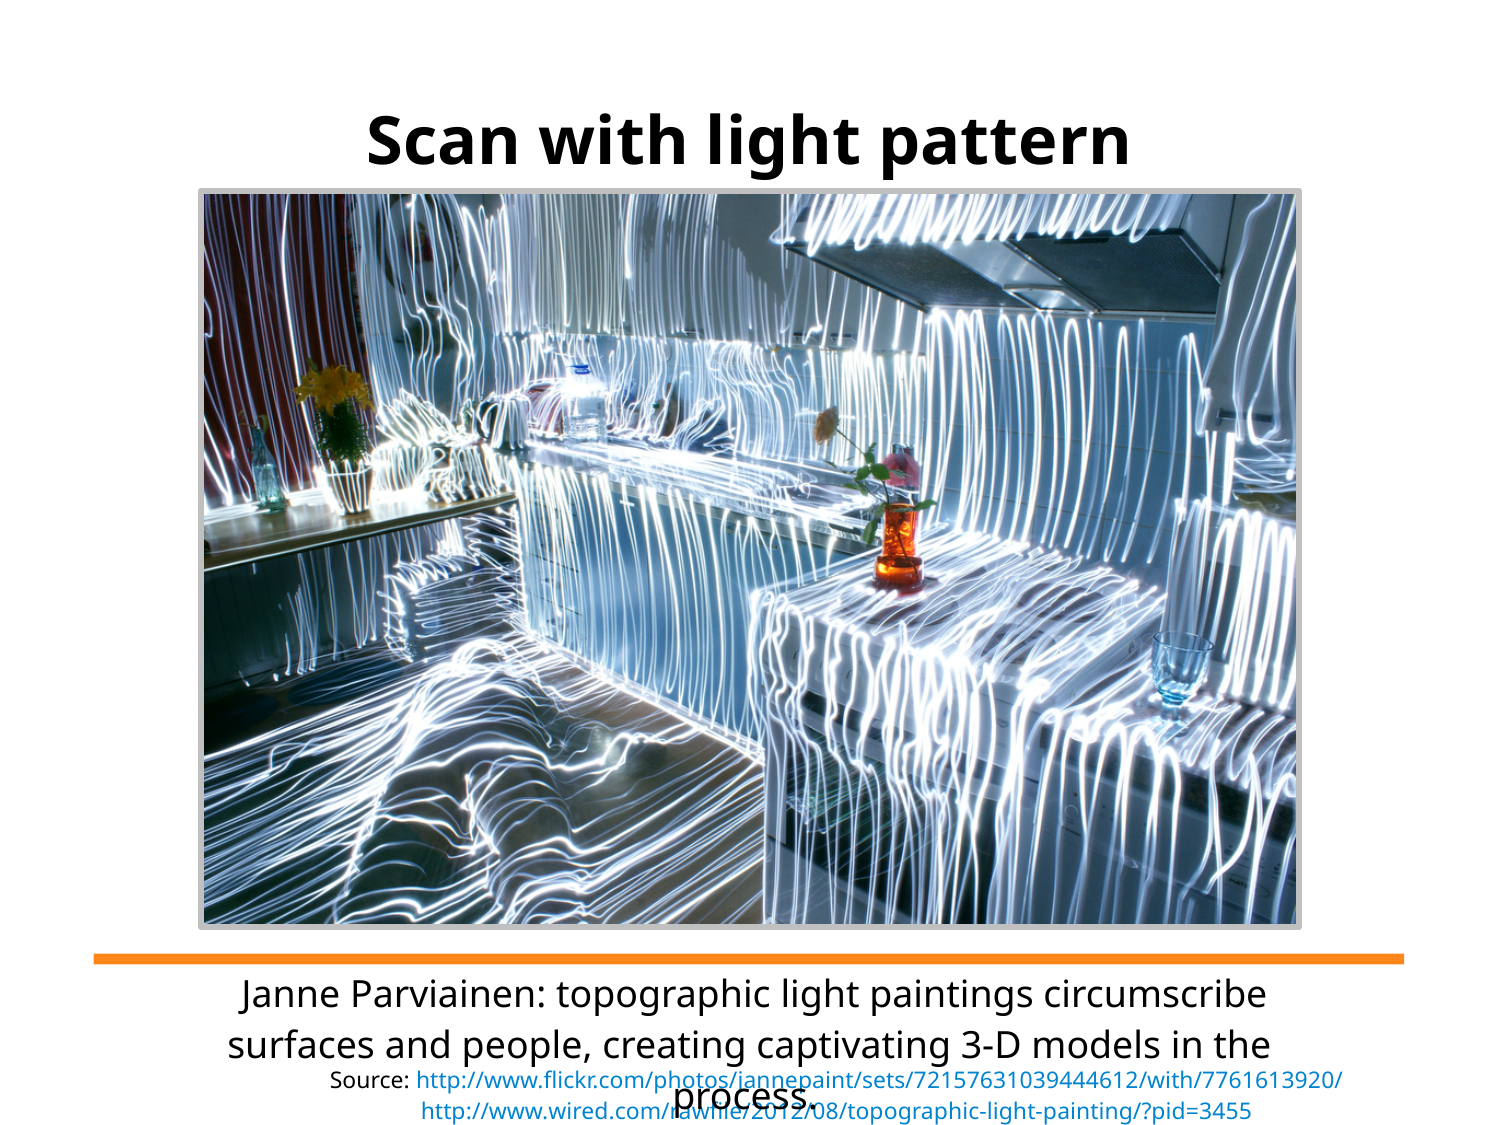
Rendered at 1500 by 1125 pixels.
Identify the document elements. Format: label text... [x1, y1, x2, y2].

text_box Source: http://www.flickr.com/photos/jannepaint/sets/72157631039444612/with/7761613920/ http://www.wired.com/rawfile/2012/08/topographic-light-painting/?pid=3455 [315, 1073, 1282, 1125]
picture [1324, 1073, 1331, 1086]
picture [0, 0, 1500, 1125]
title Scan with light pattern [75, 44, 1425, 233]
text_box Janne Parviainen: topographic light paintings circumscribe surfaces and people, creating captivating 3-D models in the process. [158, 960, 1342, 1073]
picture [1282, 1073, 1291, 1087]
